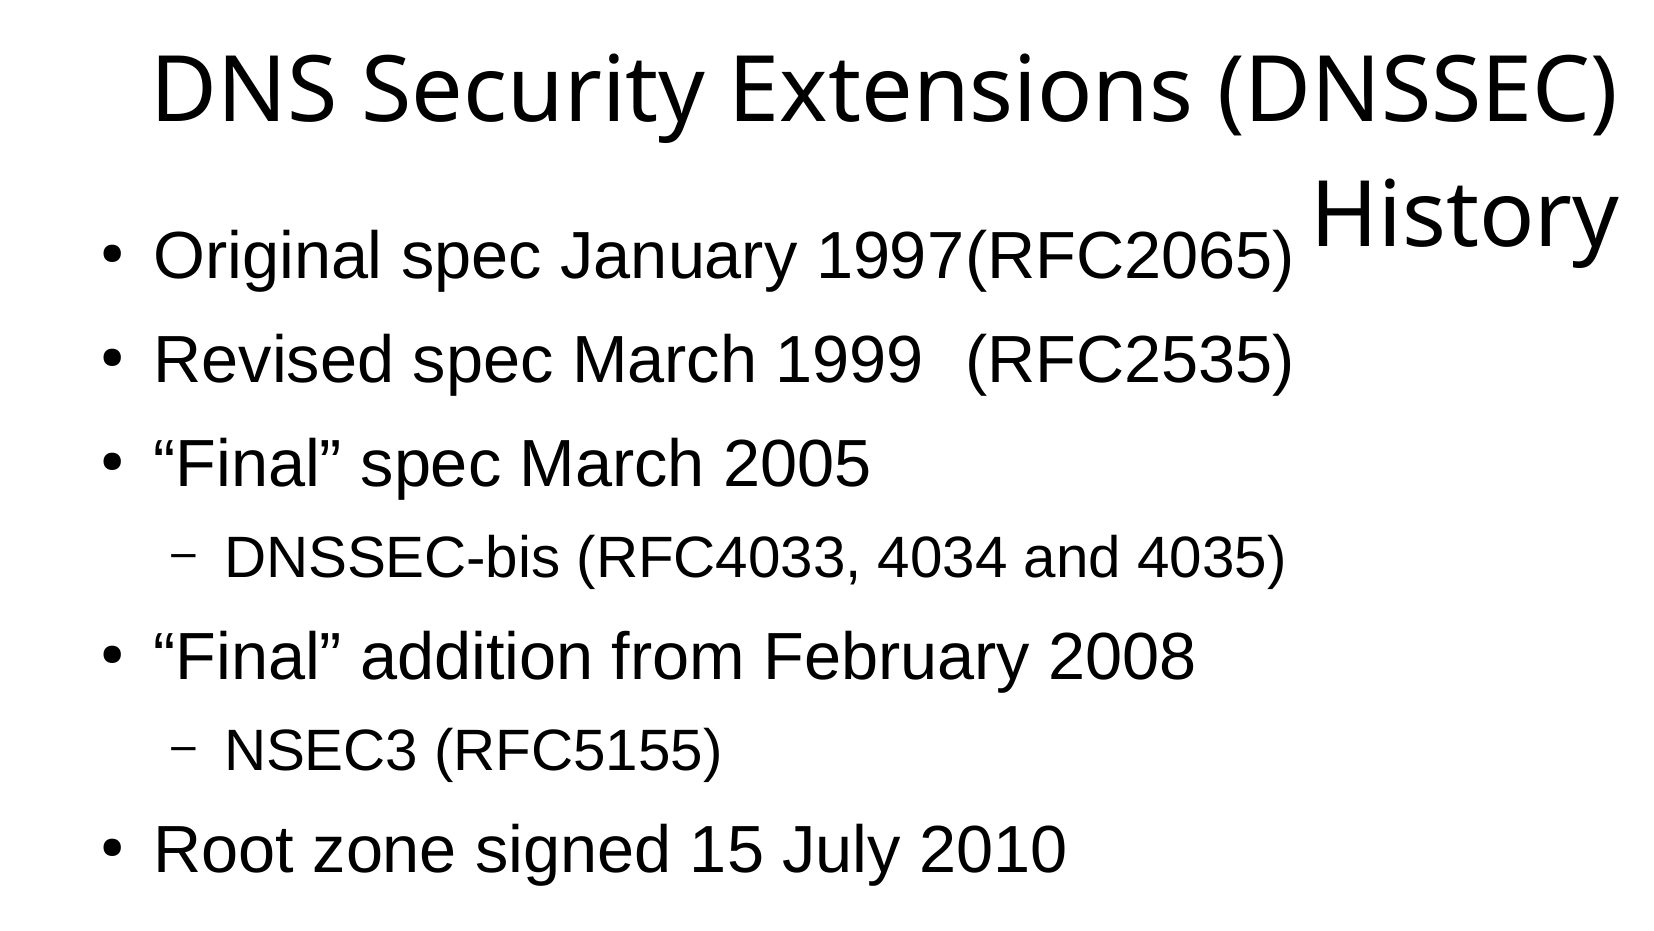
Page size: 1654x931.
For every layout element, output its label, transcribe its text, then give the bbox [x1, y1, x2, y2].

title DNS Security Extensions (DNSSEC) History [1, 23, 1620, 221]
list Original spec January 1997 (RFC2065) Revised spec March 1999 (RFC2535) “Final” spec March 2005 DNSSEC-bis (RFC4033, 4034 and 4035) “Final” addition from February 2008 NSEC3 (RFC5155) Root zone signed 15 July 2010 [82, 217, 1571, 931]
